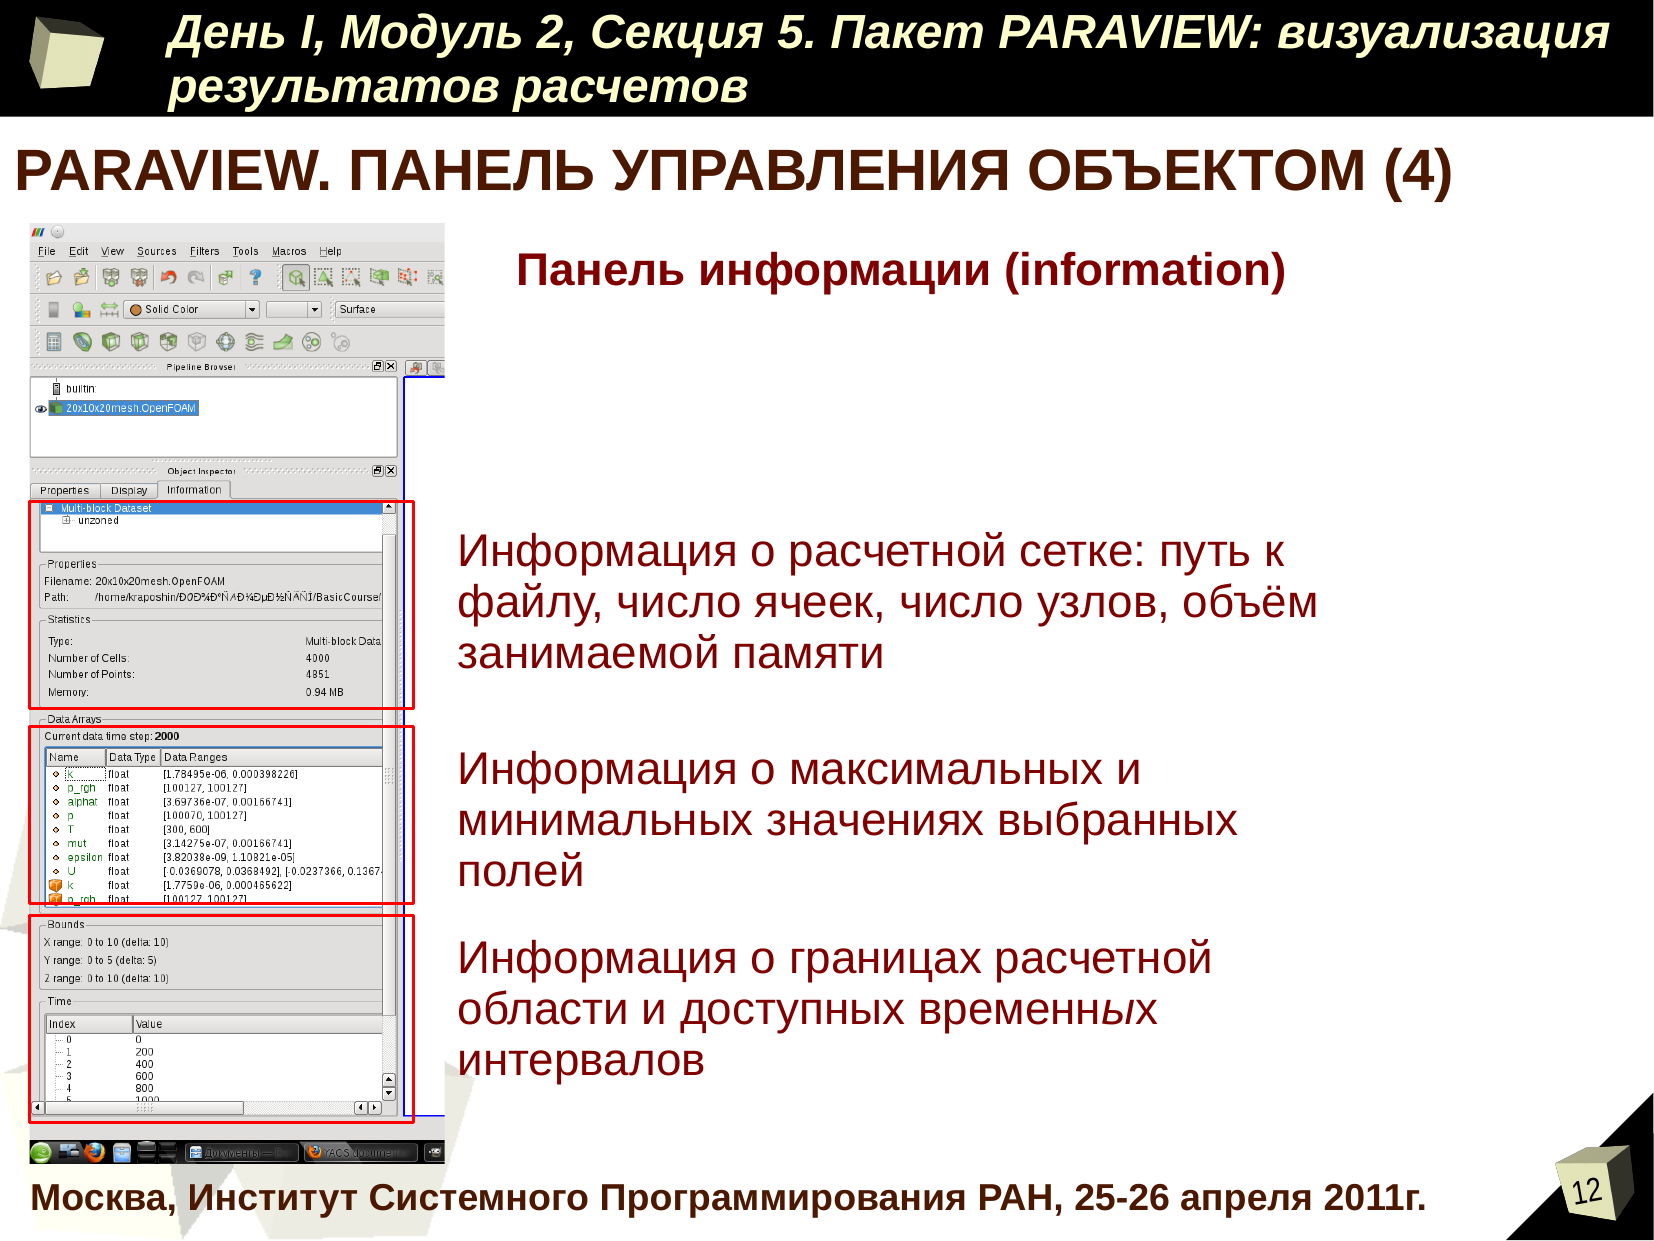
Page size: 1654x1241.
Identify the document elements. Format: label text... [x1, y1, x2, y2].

text_box Информация о границах расчетной области и доступных временных интервалов [442, 924, 1229, 1094]
text_box Панель информации (information) [502, 236, 1304, 303]
picture [0, 223, 477, 1241]
text_box Информация о расчетной сетке: путь к файлу, число ячеек, число узлов, объём занимаемой памяти [442, 517, 1335, 686]
text_box Информация о максимальных и минимальных значениях выбранных полей [442, 735, 1255, 905]
text_box PARAVIEW. ПАНЕЛЬ УПРАВЛЕНИЯ ОБЪЕКТОМ (4) [0, 130, 1654, 211]
picture [31, 728, 412, 902]
picture [31, 503, 412, 707]
picture [464, 1193, 472, 1198]
